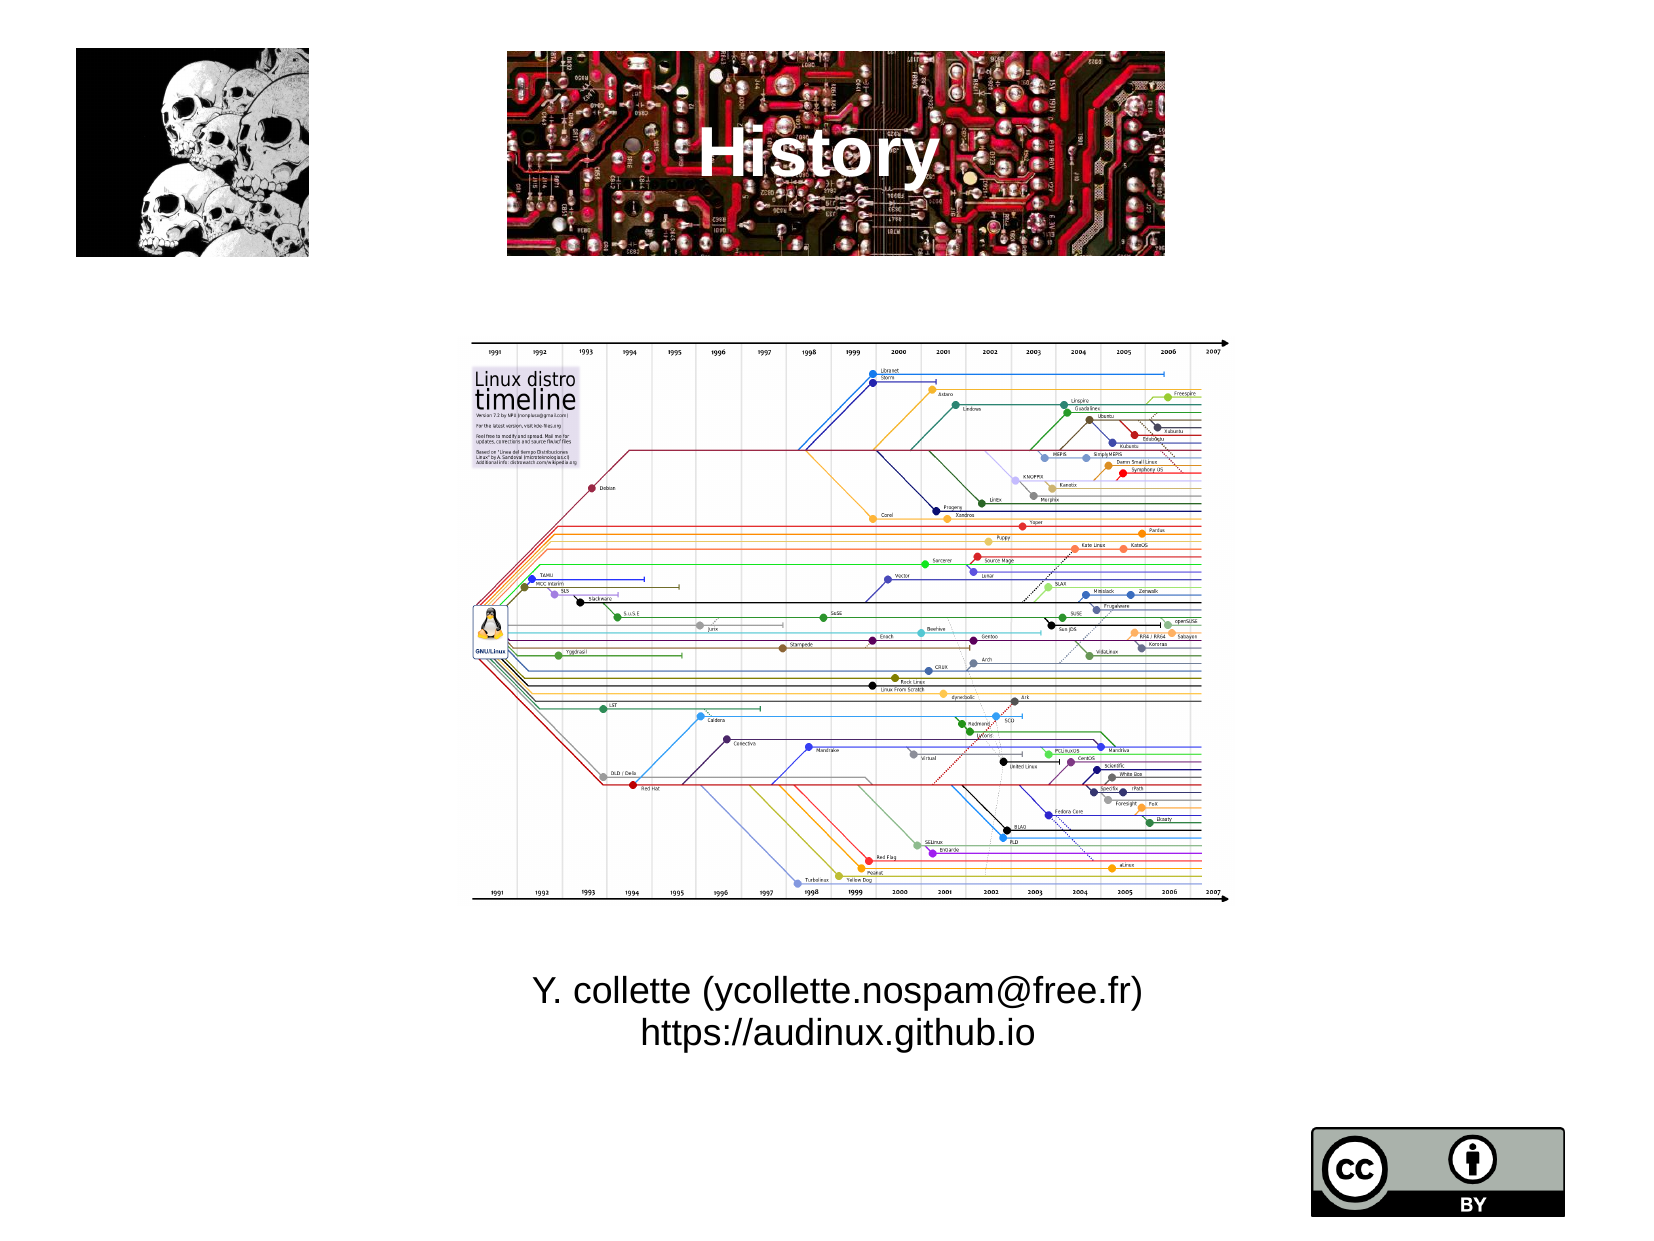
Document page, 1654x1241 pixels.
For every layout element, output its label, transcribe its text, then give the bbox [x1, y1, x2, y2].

text_box History [682, 104, 994, 278]
picture [76, 48, 309, 257]
text_box Y. collette (ycollette.nospam@free.fr) https://audinux.github.io [501, 962, 1175, 1103]
picture [507, 51, 1165, 256]
picture [457, 336, 1235, 906]
picture [1311, 1127, 1565, 1217]
